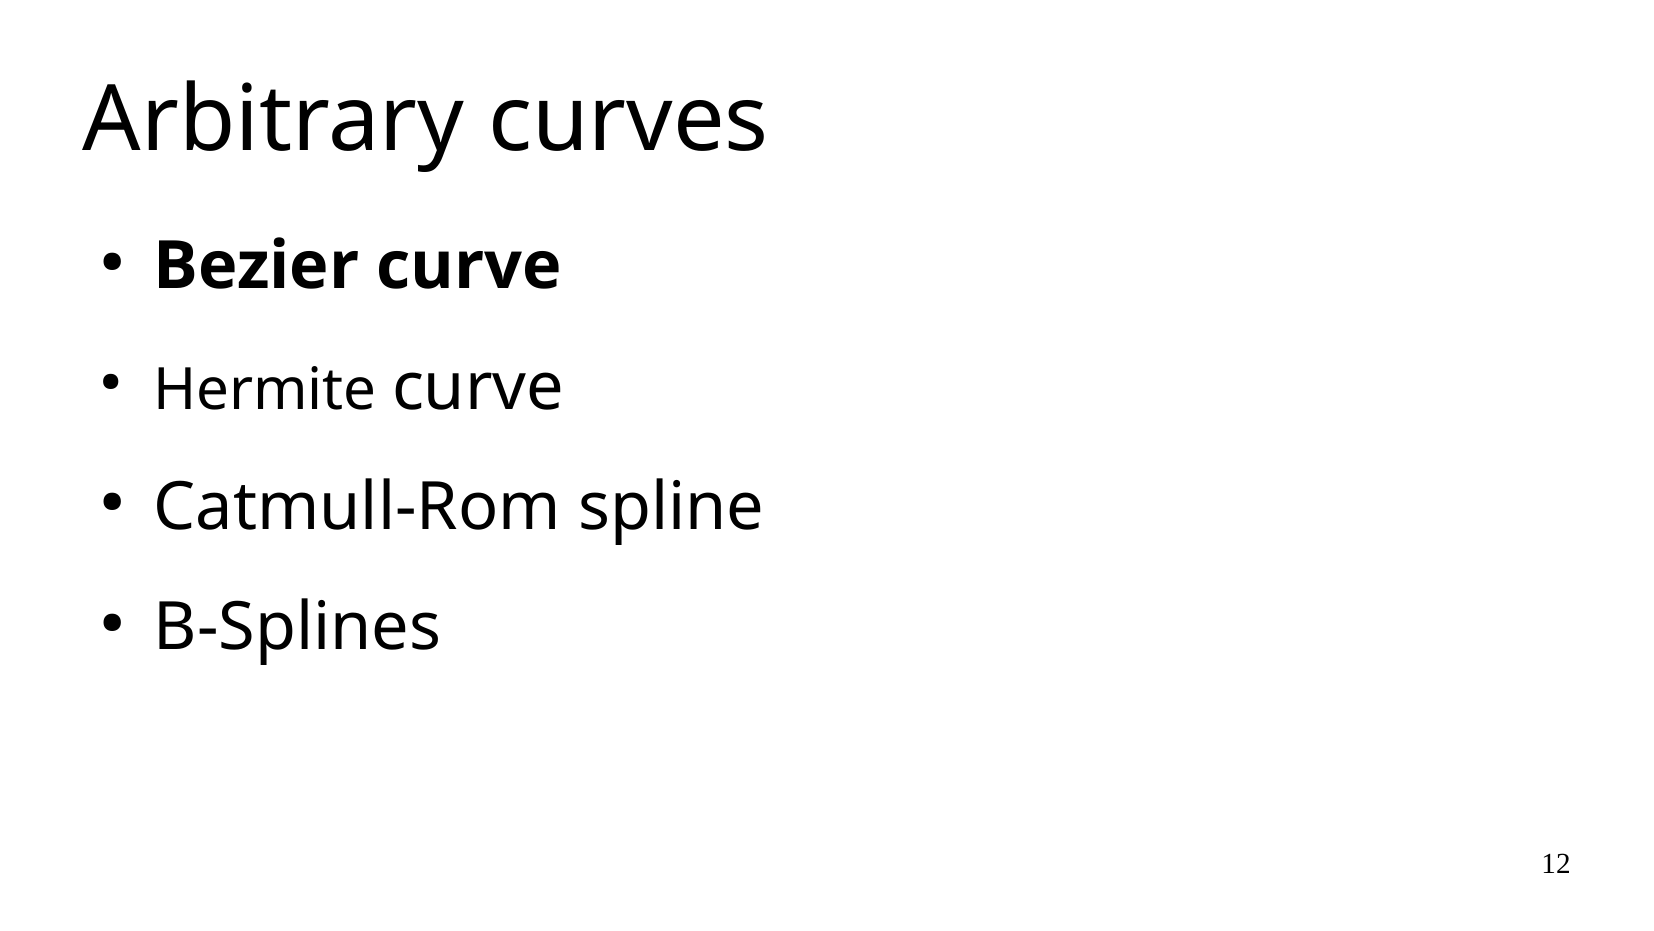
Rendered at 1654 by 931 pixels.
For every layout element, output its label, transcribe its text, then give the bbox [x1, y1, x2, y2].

title Arbitrary curves [82, 37, 1571, 193]
list Bezier curve Hermite curve Catmull-Rom spline B-Splines [82, 217, 1571, 758]
